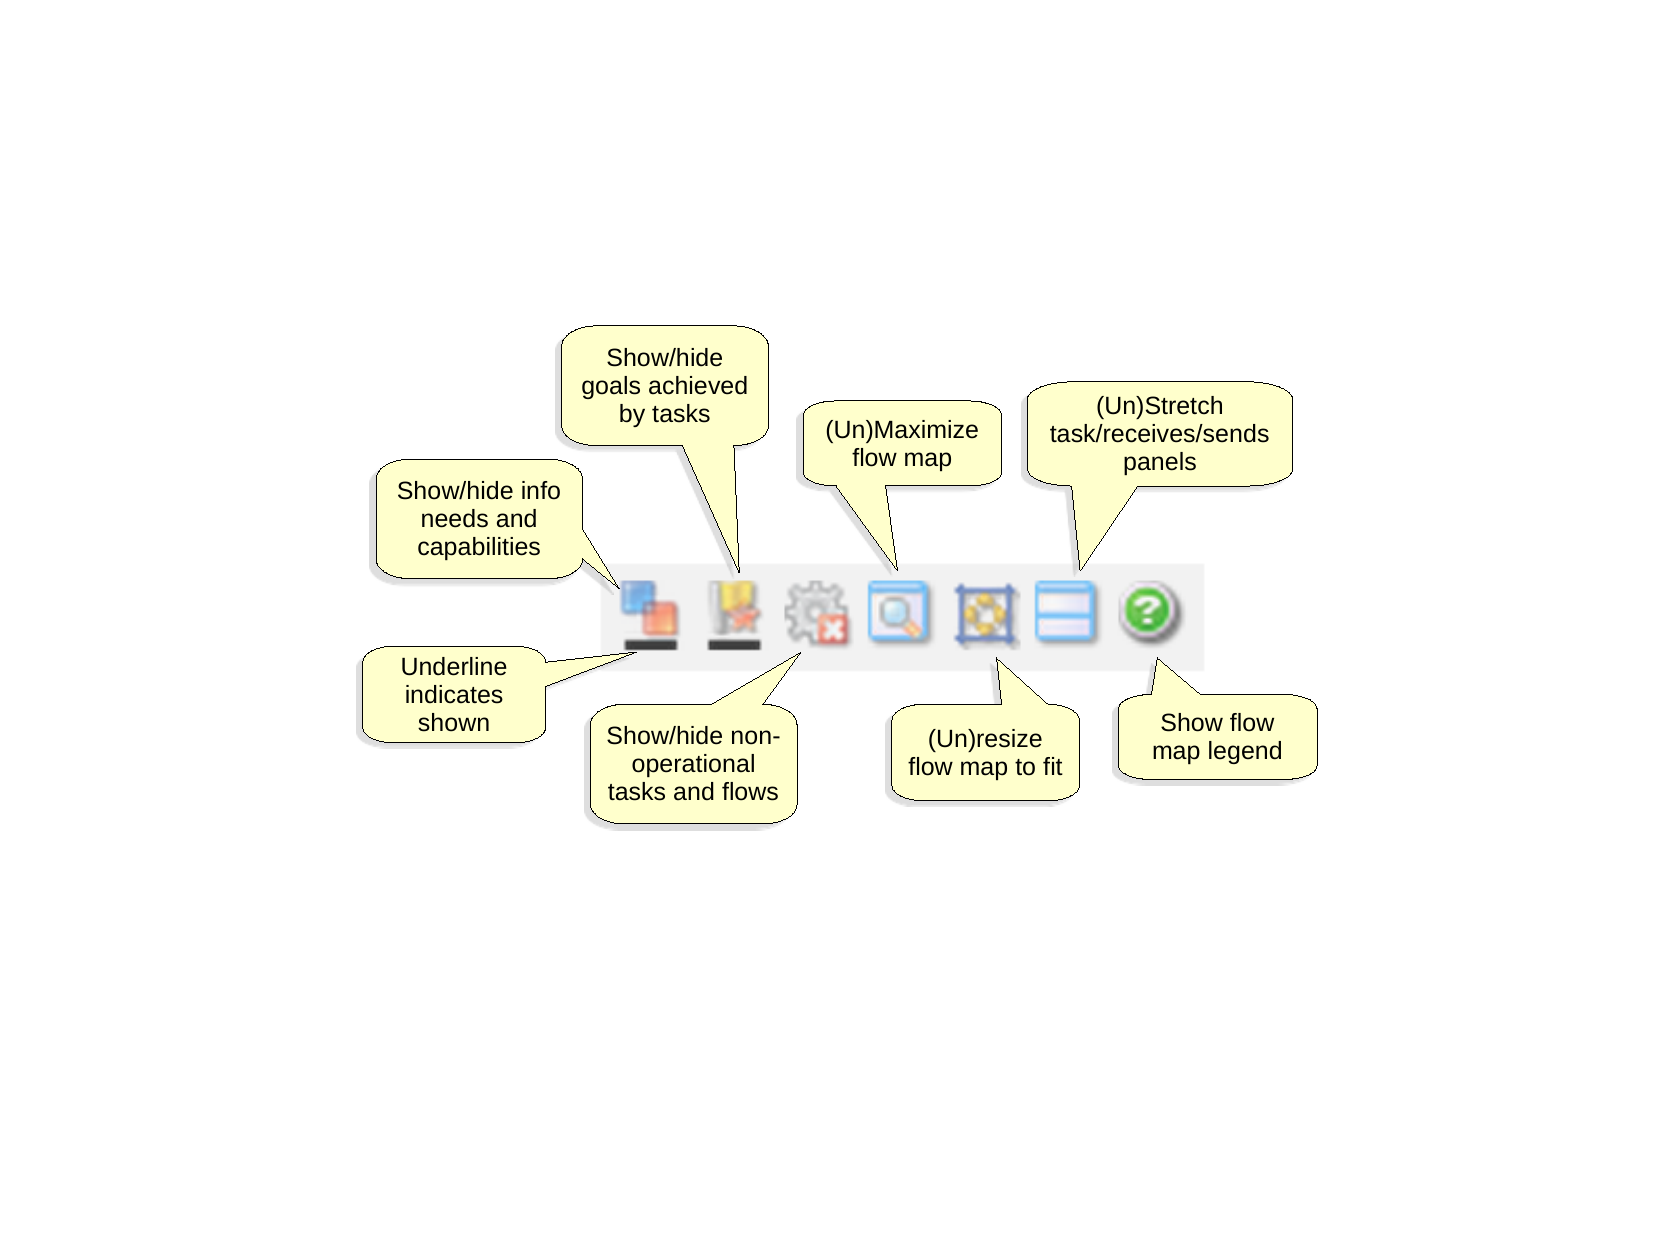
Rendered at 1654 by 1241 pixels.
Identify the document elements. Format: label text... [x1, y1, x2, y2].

text_box (Un)Stretch task/receives/sends panels [1027, 381, 1293, 571]
text_box Show/hide goals achieved by tasks [561, 325, 769, 573]
text_box Underline indicates shown [362, 646, 637, 743]
text_box Show/hide info needs and capabilities [376, 459, 620, 589]
text_box (Un)resize flow map to fit [891, 657, 1080, 801]
text_box (Un)Maximize flow map [803, 400, 1002, 571]
picture [591, 556, 1213, 682]
text_box Show flow map legend [1118, 657, 1318, 780]
text_box Show/hide non-operational tasks and flows [590, 652, 801, 824]
